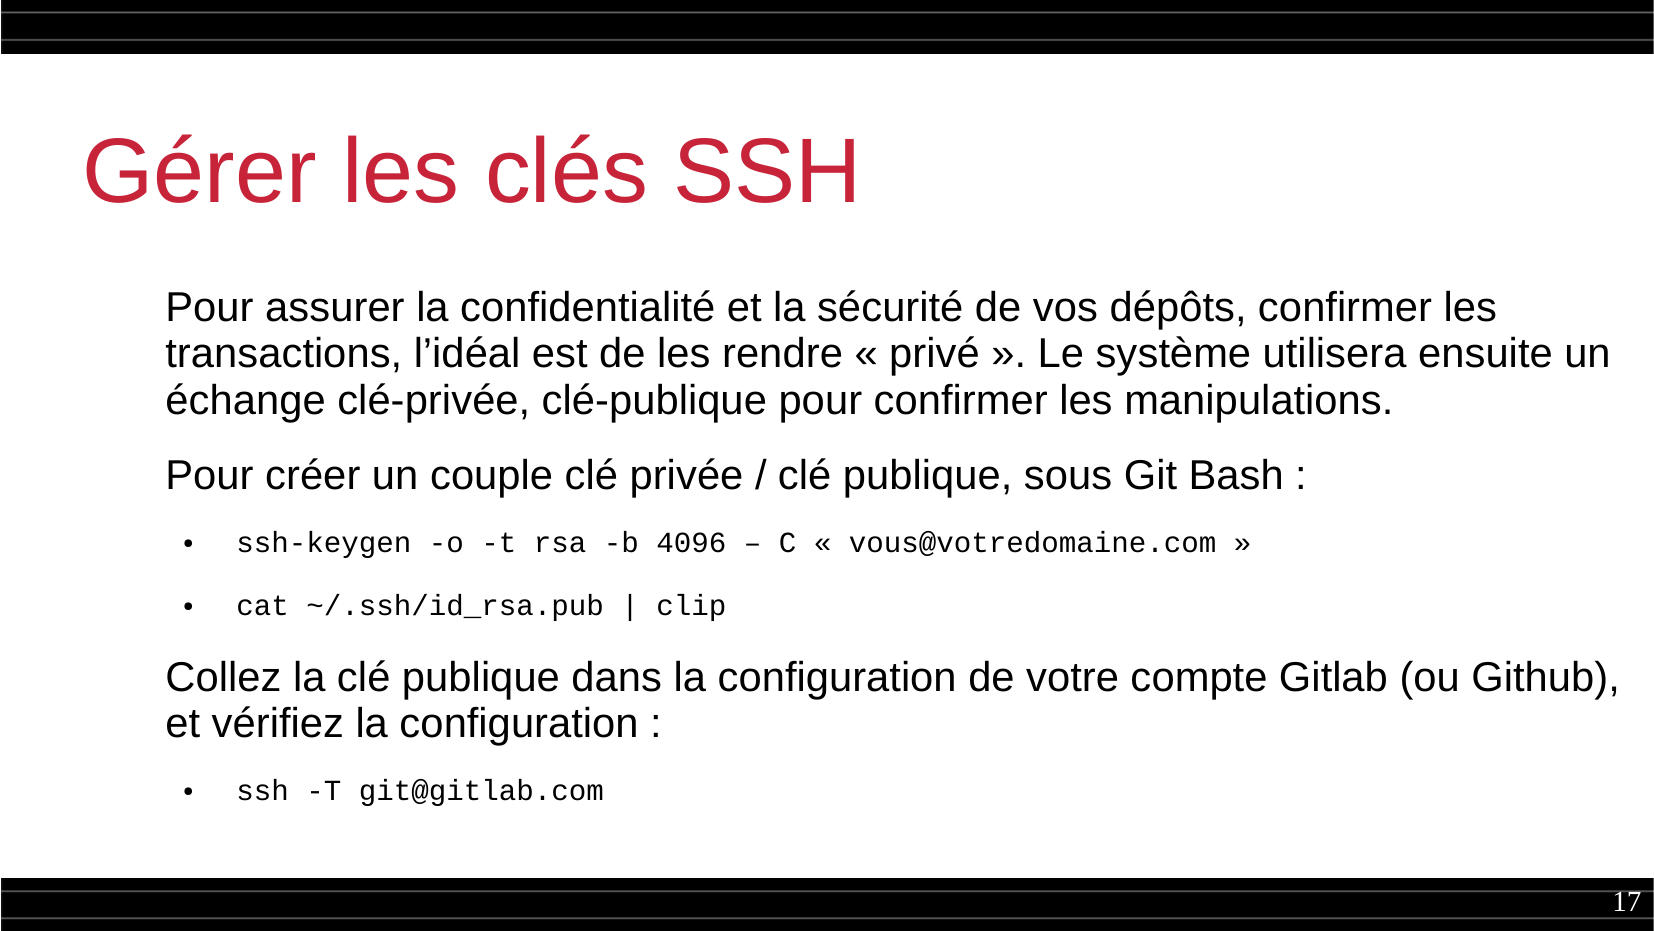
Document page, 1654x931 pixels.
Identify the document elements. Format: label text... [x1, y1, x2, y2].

list Pour assurer la confidentialité et la sécurité de vos dépôts, confirmer les transactions, l’idéal est de les rendre « privé ». Le système utilisera ensuite un échange clé-privée, clé-publique pour confirmer les manipulations. Pour créer un couple clé privée / clé publique, sous Git Bash : ssh-keygen -o -t rsa -b 4096 – C « vous@votredomaine.com » cat ~/.ssh/id_rsa.pub | clip Collez la clé publique dans la configuration de votre compte Gitlab (ou Github), et vérifiez la configuration : ssh -T git@gitlab.com [165, 283, 1654, 863]
picture [1, 0, 1654, 54]
picture [1, 878, 1654, 931]
title Gérer les clés SSH [82, 92, 1571, 249]
